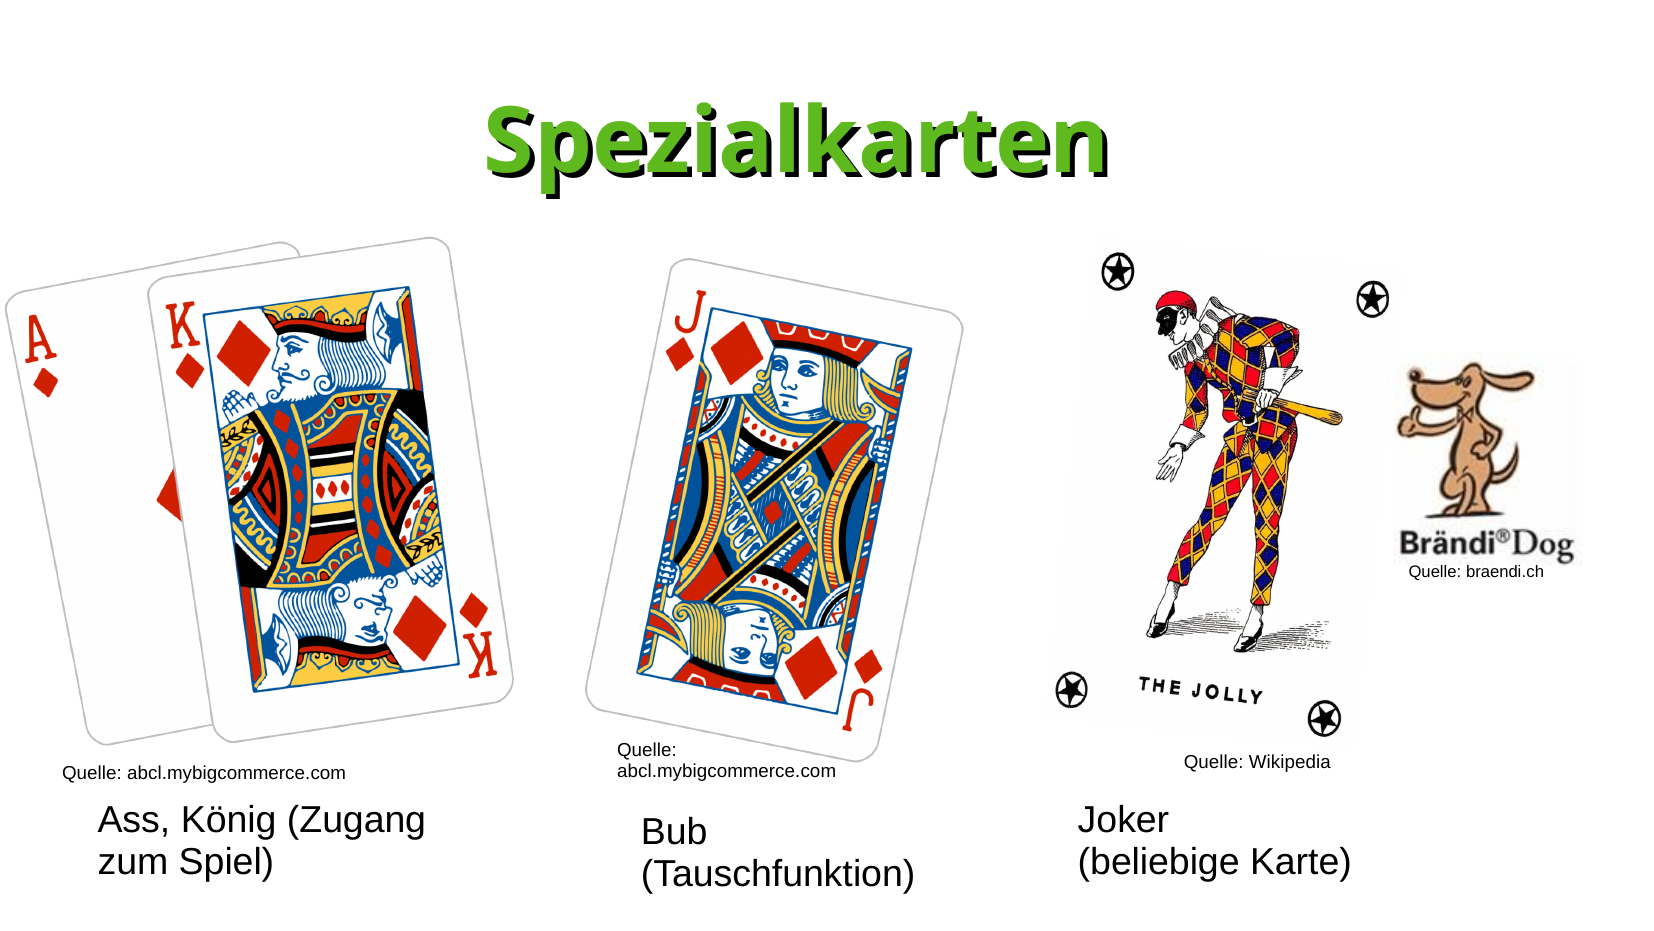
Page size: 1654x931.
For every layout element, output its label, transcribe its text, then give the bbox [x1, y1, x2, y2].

text_box Joker (beliebige Karte) [1062, 791, 1371, 931]
text_box Bub (Tauschfunktion) [625, 803, 934, 931]
text_box Ass, König (Zugang zum Spiel) [82, 791, 520, 891]
text_box Quelle: Wikipedia [1169, 743, 1347, 780]
text_box Quelle: abcl.mybigcommerce.com [47, 755, 473, 792]
picture [1044, 236, 1654, 751]
title Spezialkarten [47, 59, 1548, 215]
picture [579, 253, 969, 768]
text_box Quelle: braendi.ch [1393, 555, 1607, 589]
text_box Quelle: abcl.mybigcommerce.com [602, 732, 875, 792]
picture [0, 232, 520, 751]
